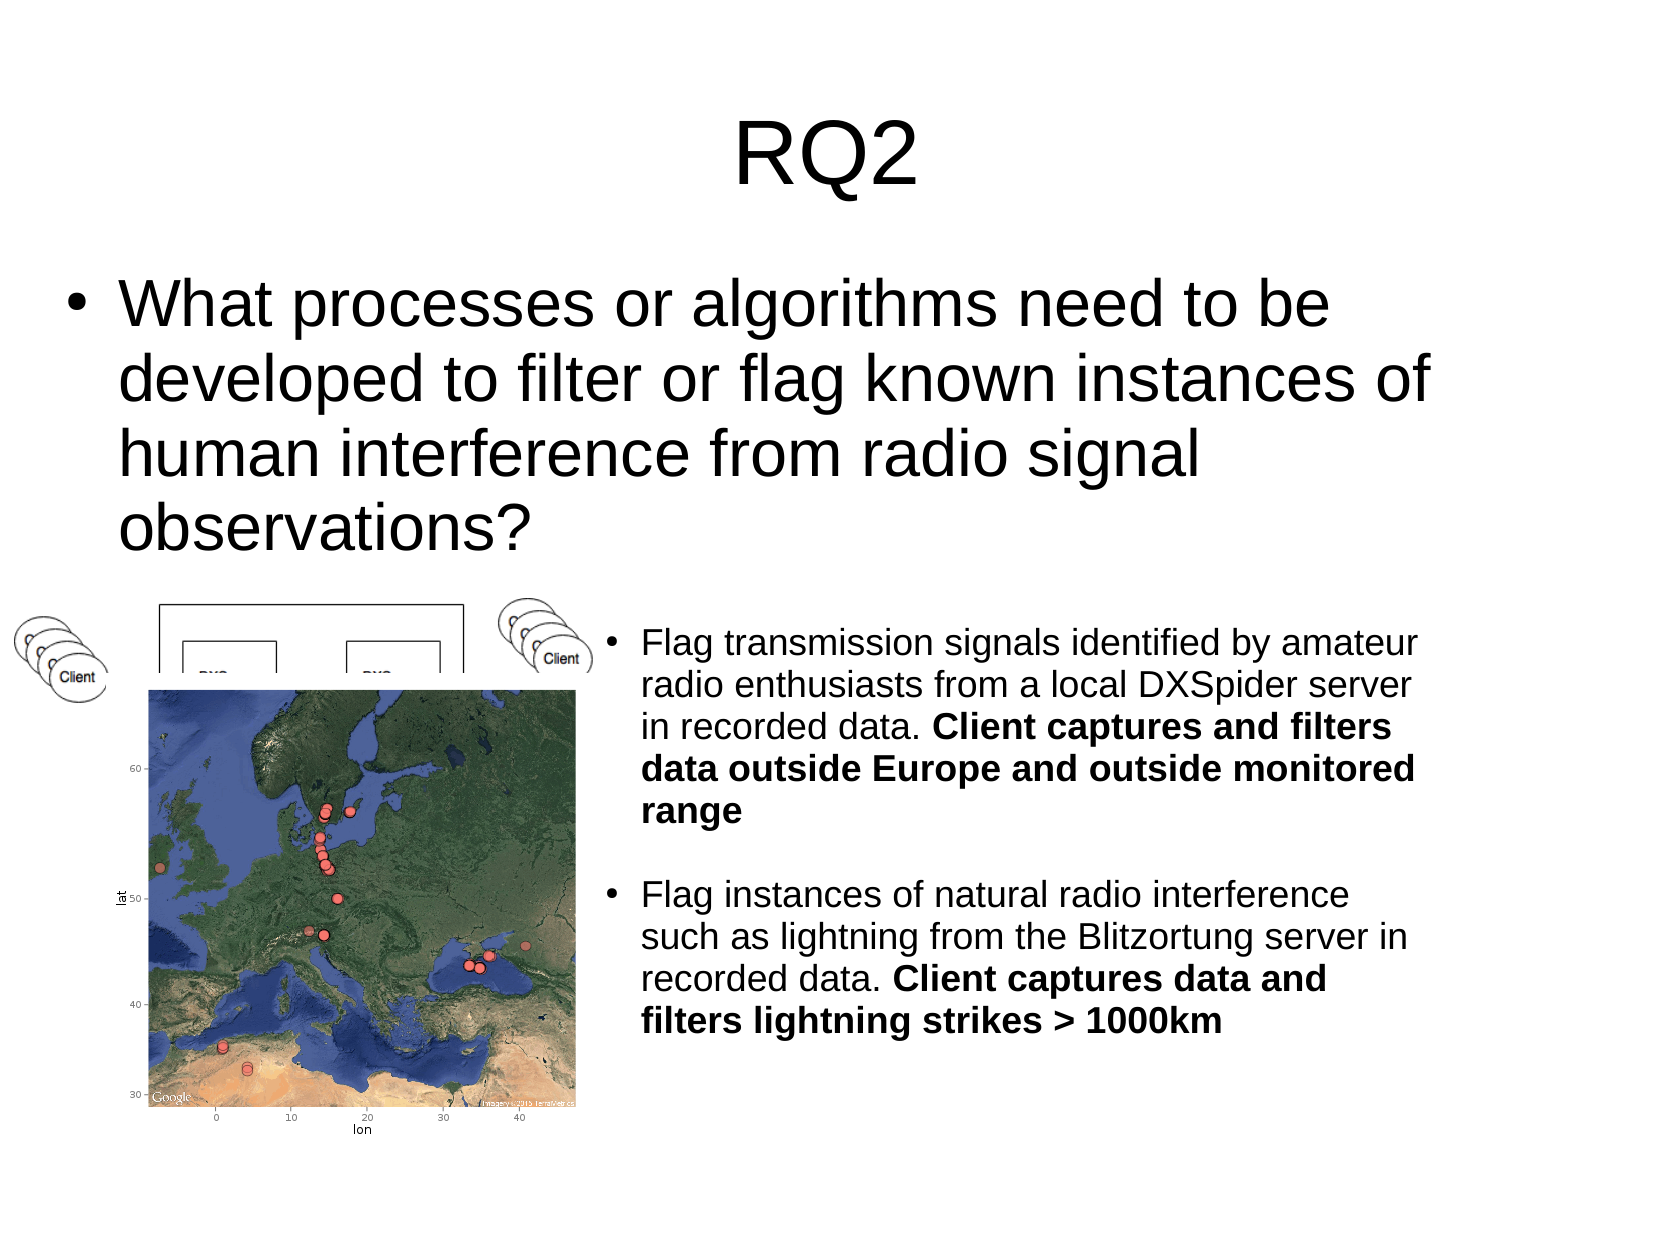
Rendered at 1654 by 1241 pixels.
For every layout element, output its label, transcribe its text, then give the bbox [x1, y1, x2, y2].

title RQ2 [82, 49, 1571, 257]
text_box Flag transmission signals identified by amateur radio enthusiasts from a local DXSpider server in recorded data. Client captures and filters data outside Europe and outside monitored range Flag instances of natural radio interference such as lightning from the Blitzortung server in recorded data. Client captures data and filters lightning strikes > 1000km [594, 614, 1453, 1091]
picture [14, 598, 594, 1146]
list What processes or algorithms need to be developed to filter or flag known instances of human interference from radio signal observations? [47, 266, 1536, 709]
